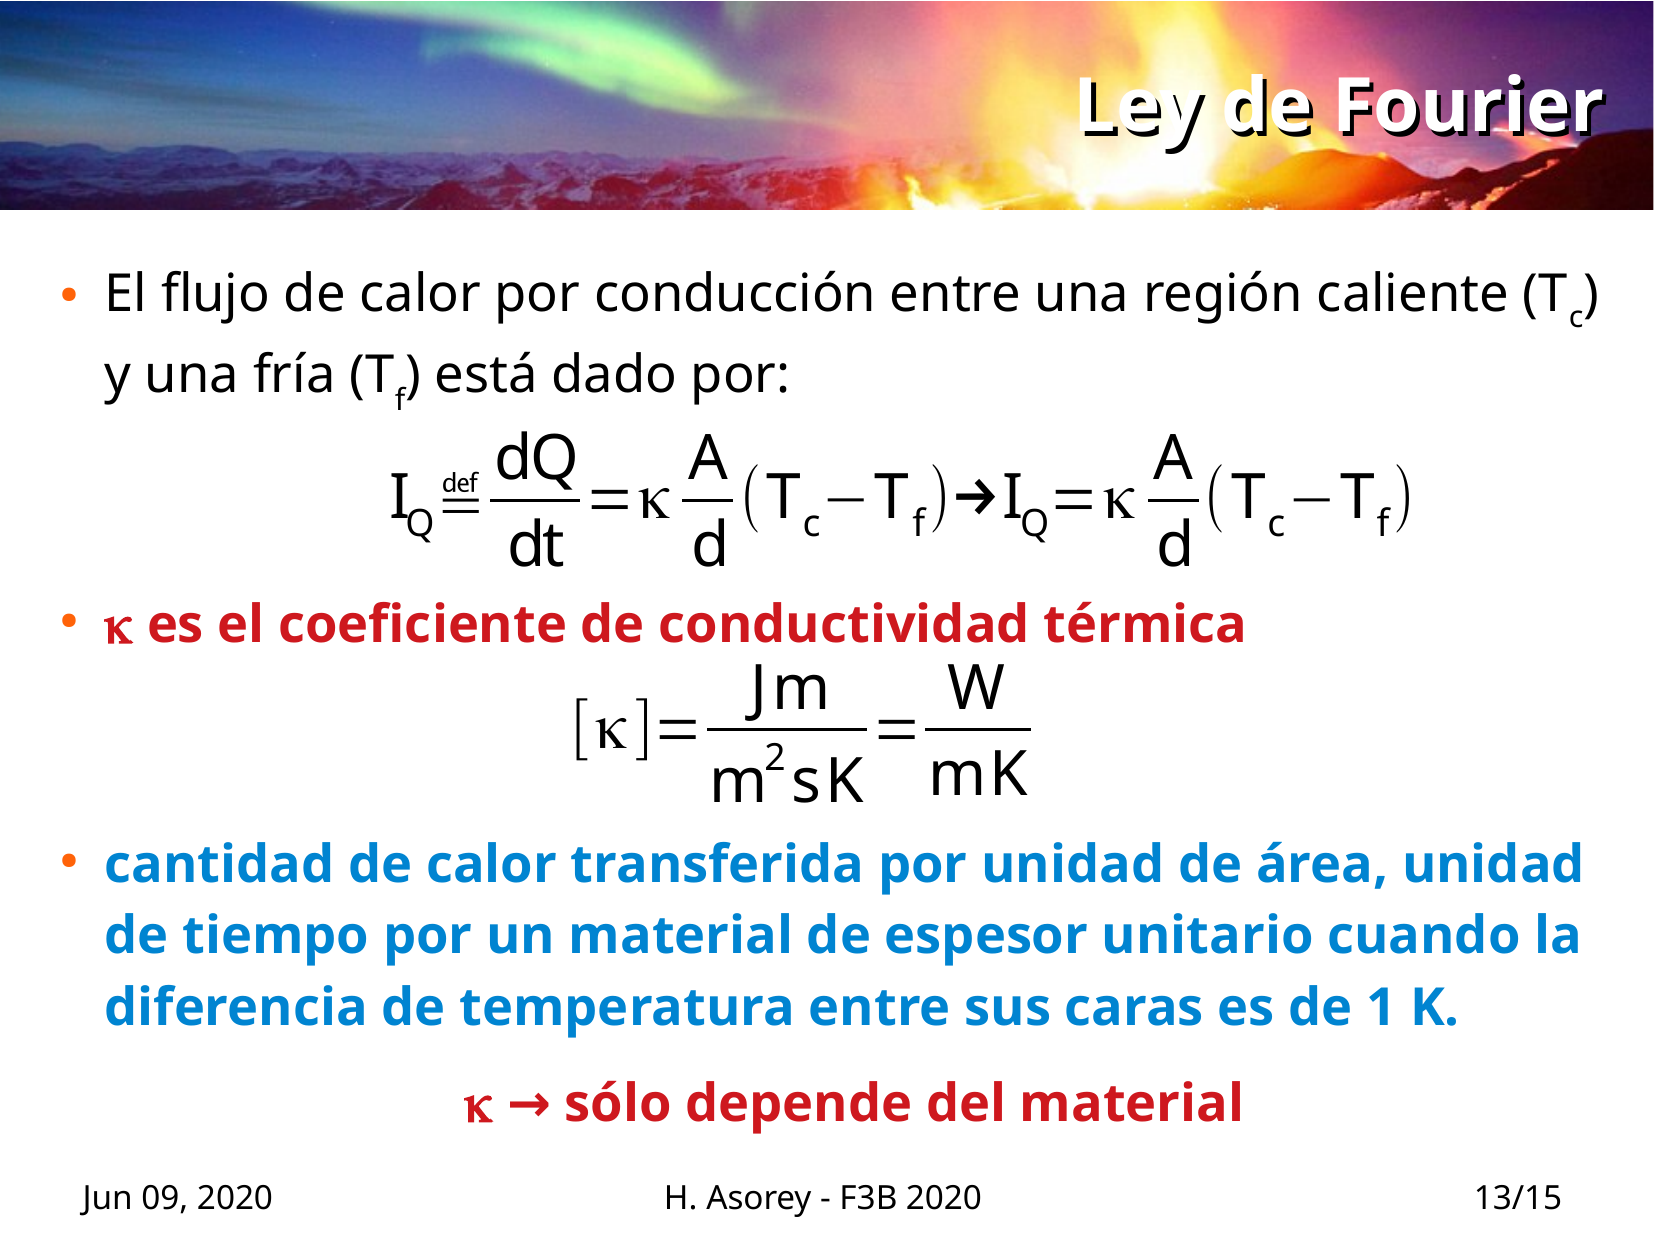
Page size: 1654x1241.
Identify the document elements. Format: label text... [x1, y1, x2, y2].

list El flujo de calor por conducción entre una región caliente (Tc) y una fría (Tf) está dado por: k es el coeficiente de conductividad térmica cantidad de calor transferida por unidad de área, unidad de tiempo por un material de espesor unitario cuando la diferencia de temperatura entre sus caras es de 1 K. k → sólo depende del material [45, 255, 1606, 1156]
chart [566, 649, 1041, 818]
title Ley de Fourier [45, 15, 1606, 191]
picture [0, 1, 1654, 210]
chart [383, 419, 1421, 582]
